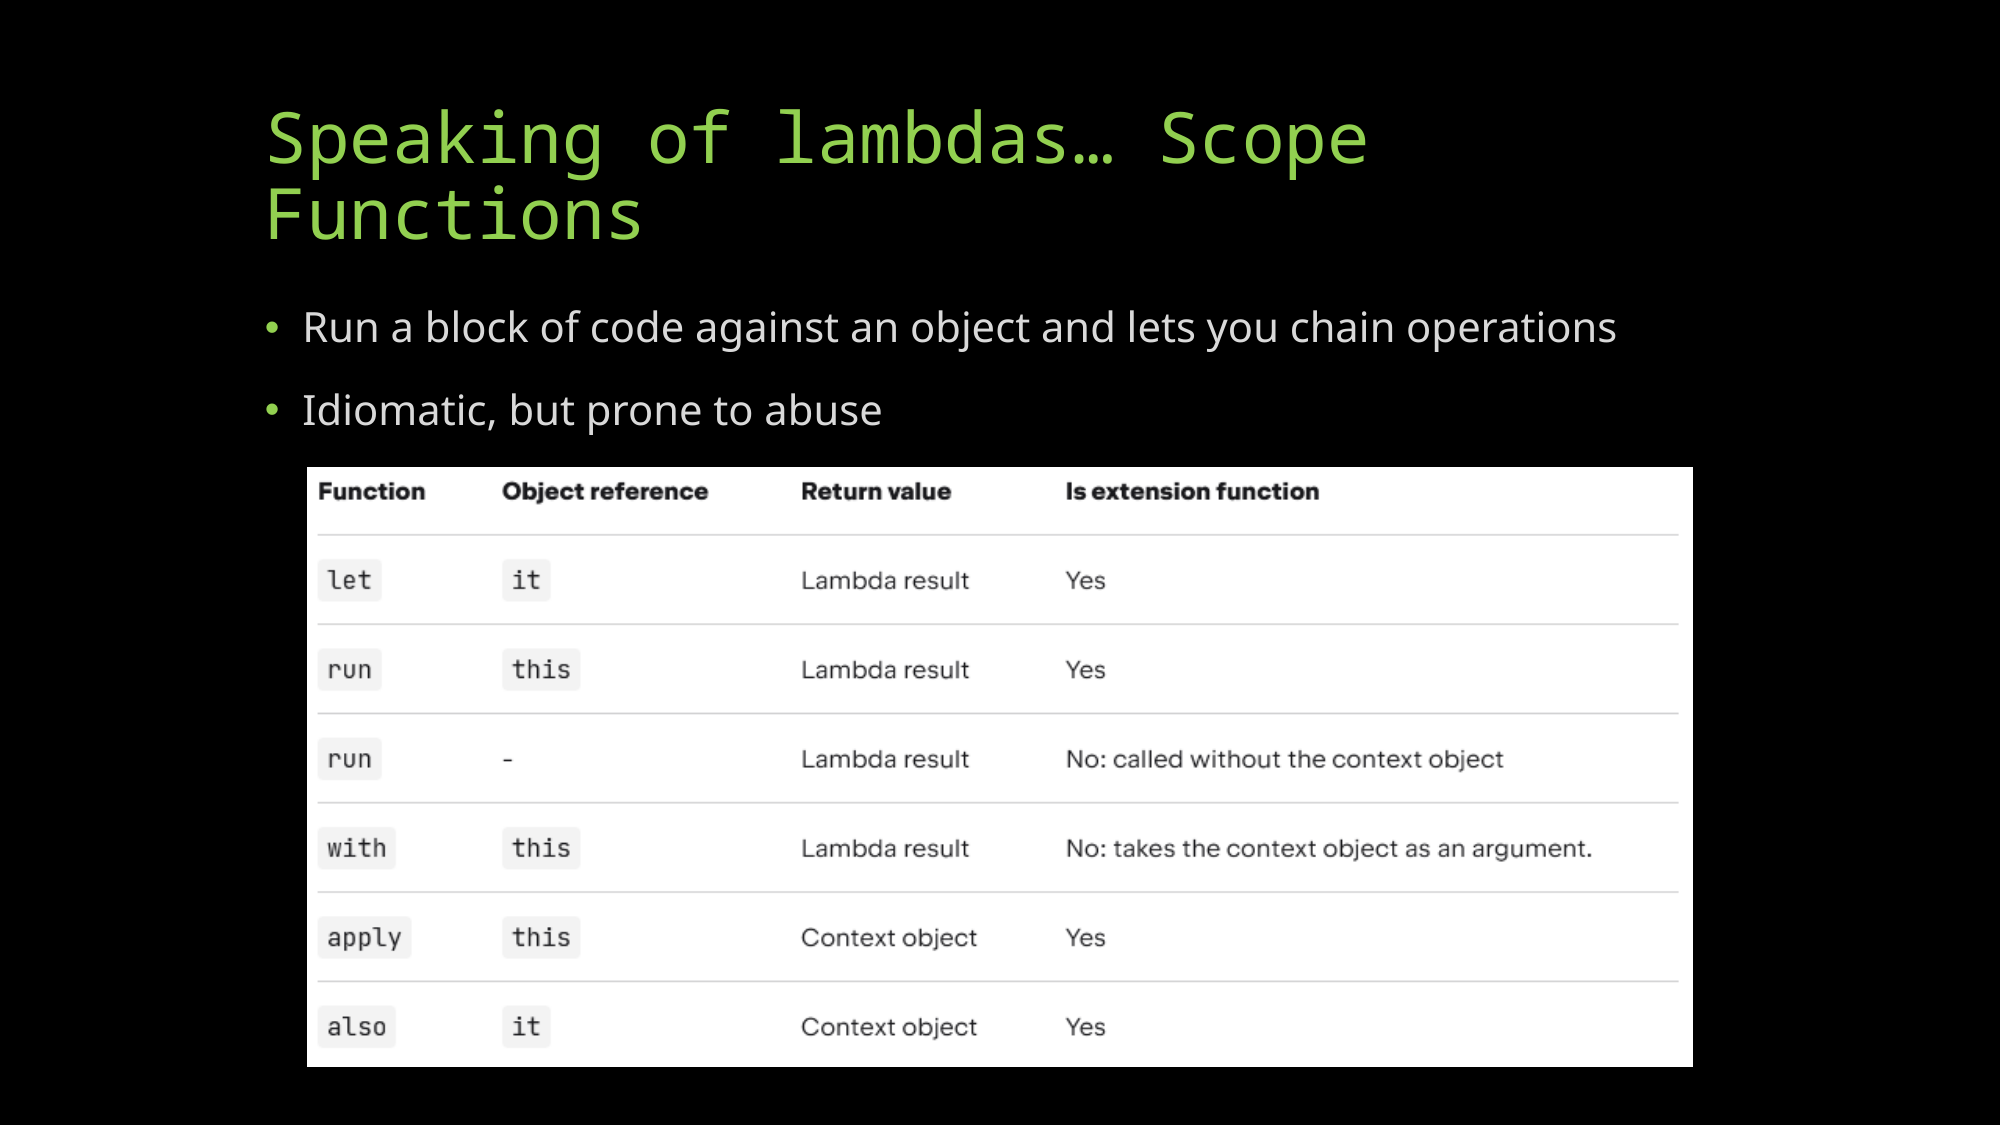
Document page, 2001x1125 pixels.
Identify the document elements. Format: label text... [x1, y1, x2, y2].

title Speaking of lambdas… Scope Functions [249, 75, 1750, 263]
picture [307, 467, 1693, 1067]
list Run a block of code against an object and lets you chain operations Idiomatic, but prone to abuse [249, 299, 1750, 1000]
